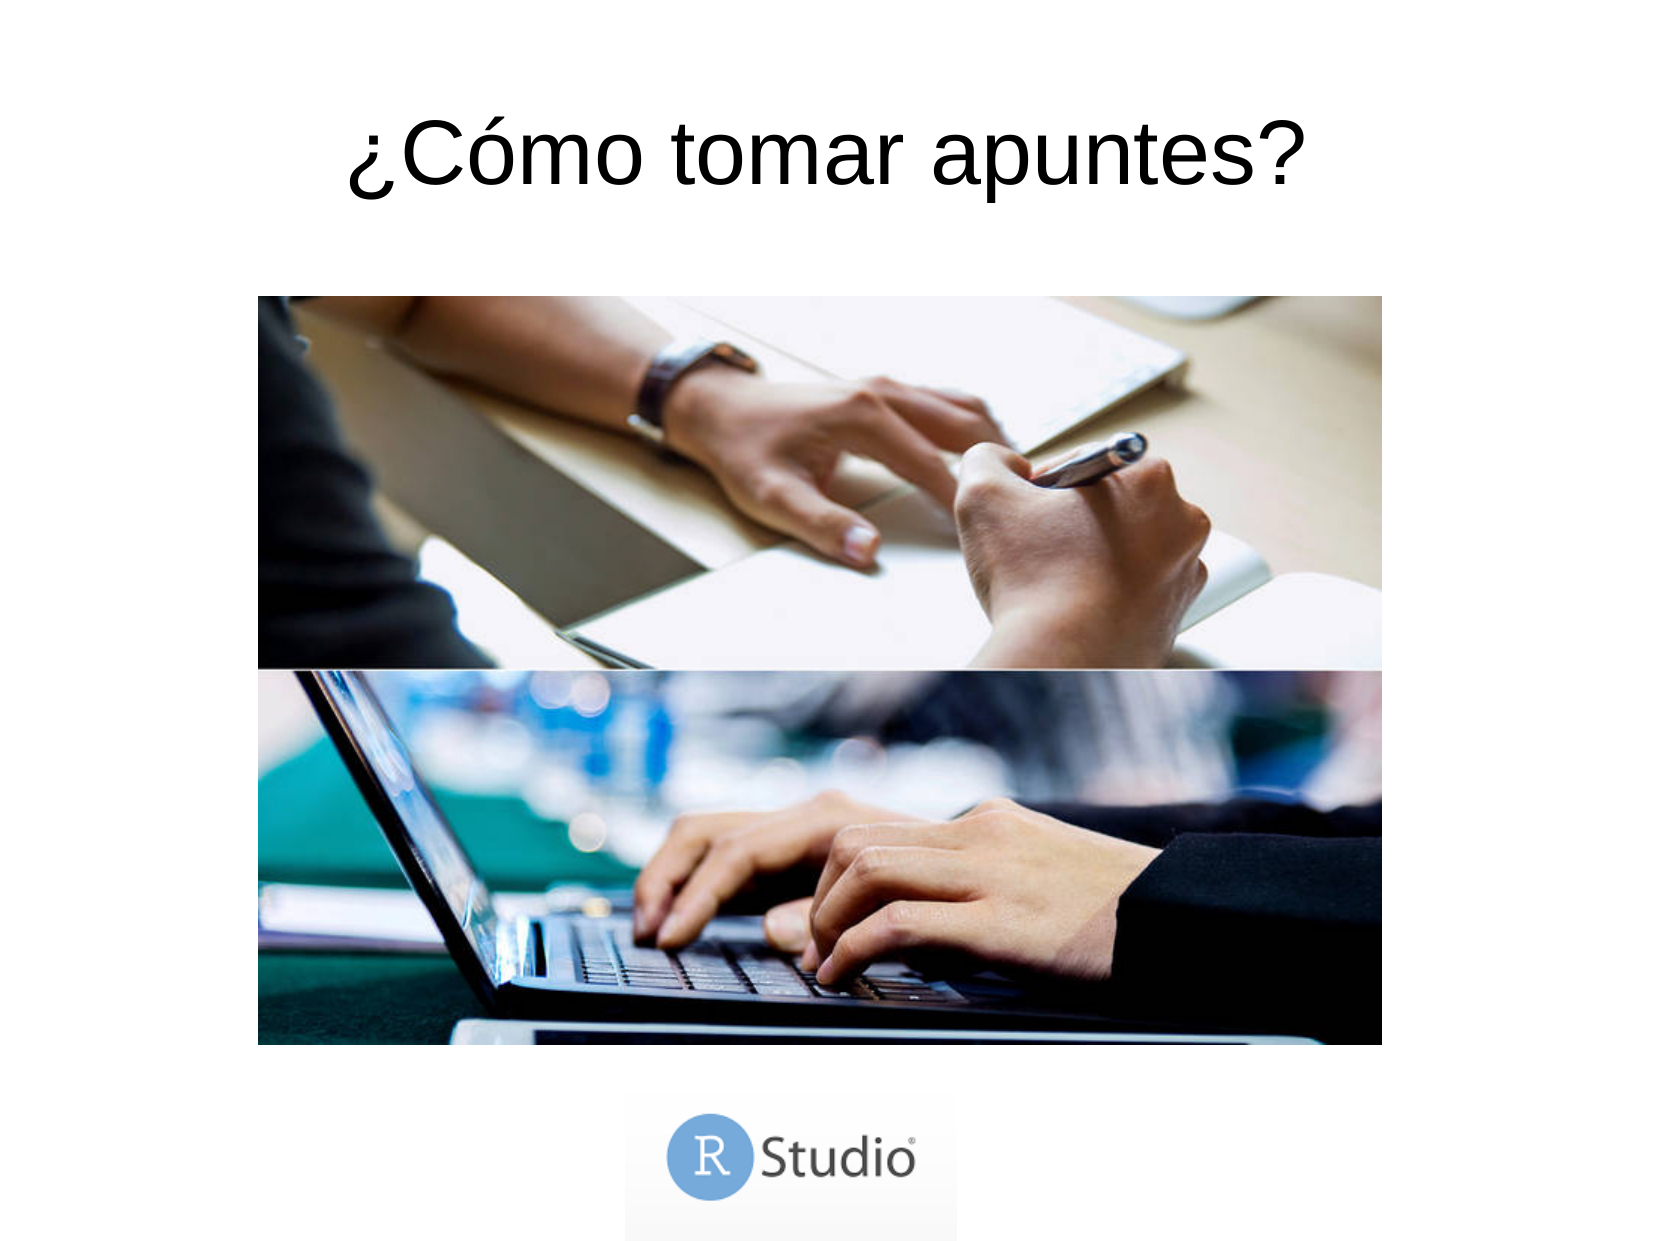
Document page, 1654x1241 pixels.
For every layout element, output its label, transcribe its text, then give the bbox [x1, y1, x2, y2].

picture [258, 296, 1382, 1241]
title ¿Cómo tomar apuntes? [82, 49, 1571, 257]
